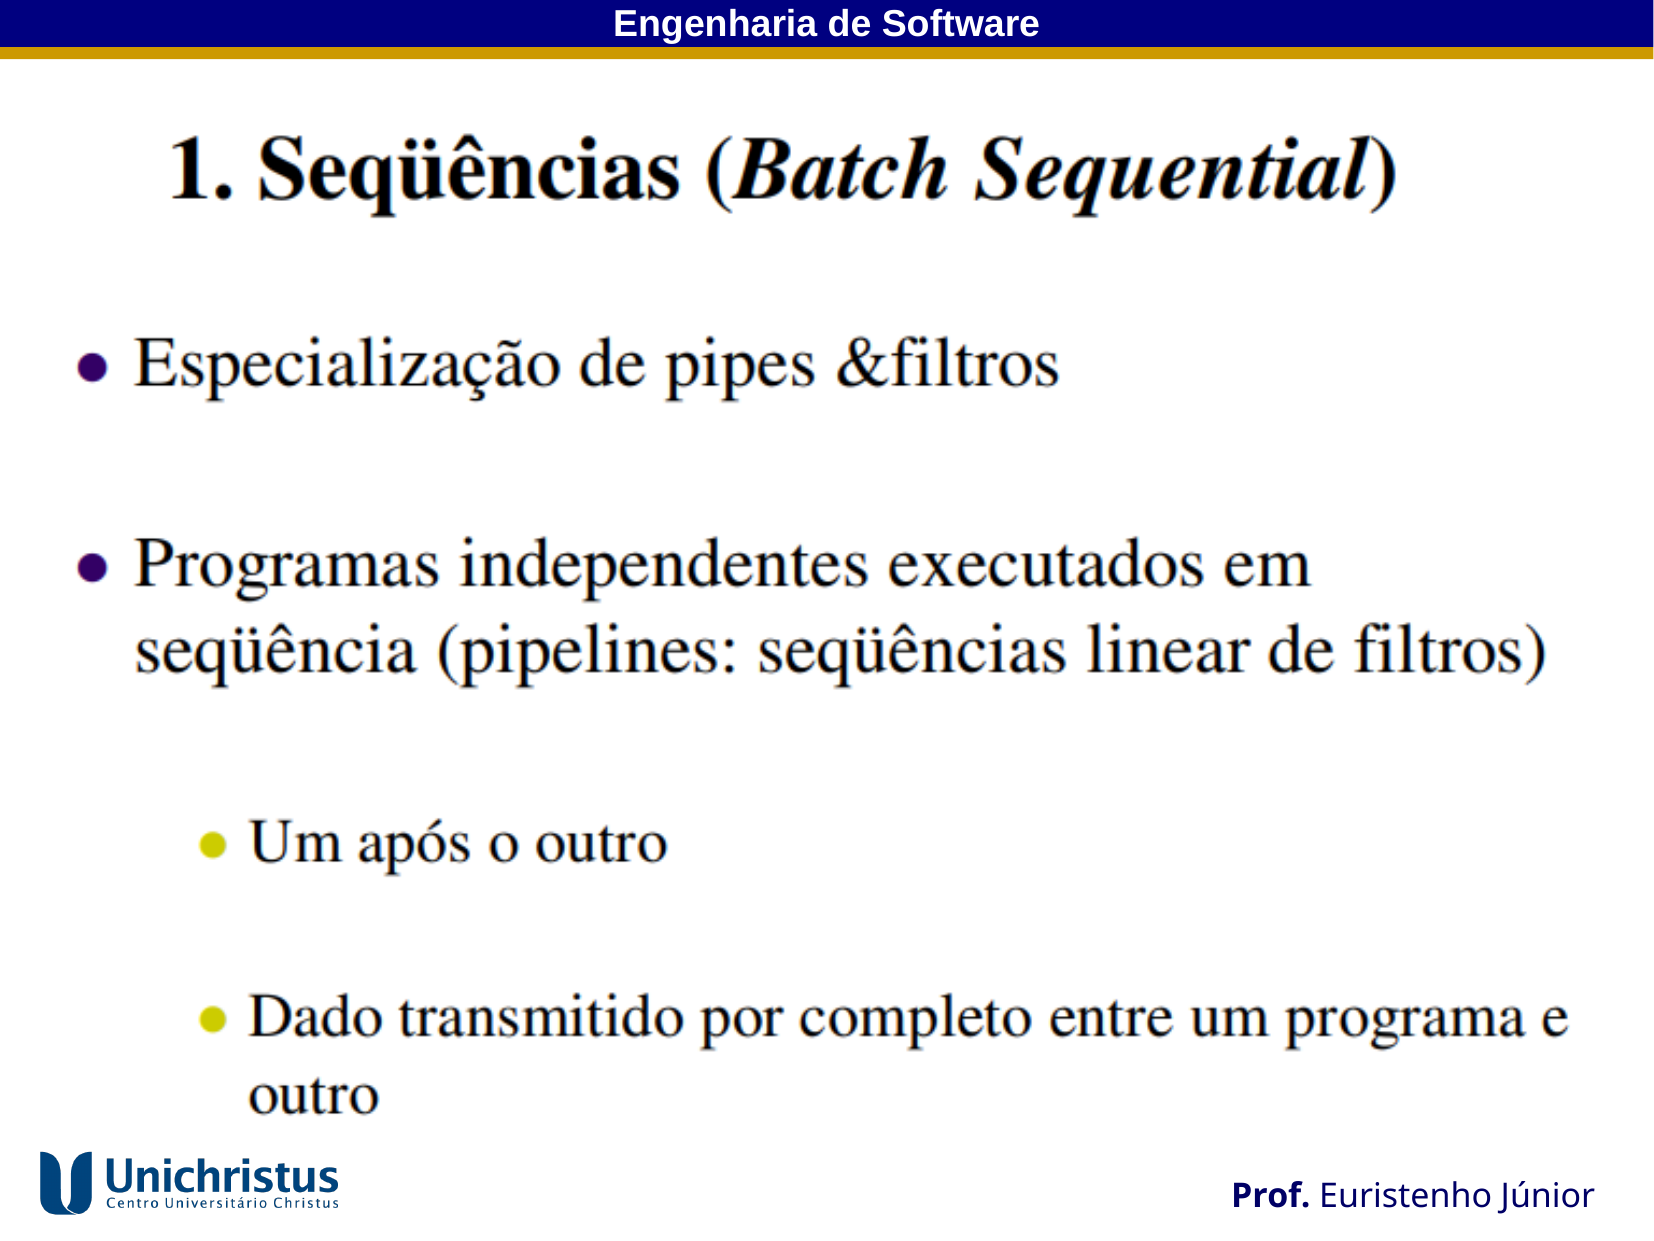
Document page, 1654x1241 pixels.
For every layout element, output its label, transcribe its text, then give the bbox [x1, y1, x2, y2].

picture [70, 117, 1583, 1127]
picture [35, 1148, 343, 1217]
text_box [0, 47, 1654, 60]
text_box Engenharia de Software [0, 0, 1654, 47]
text_box Prof. Euristenho Júnior [1216, 1163, 1654, 1224]
